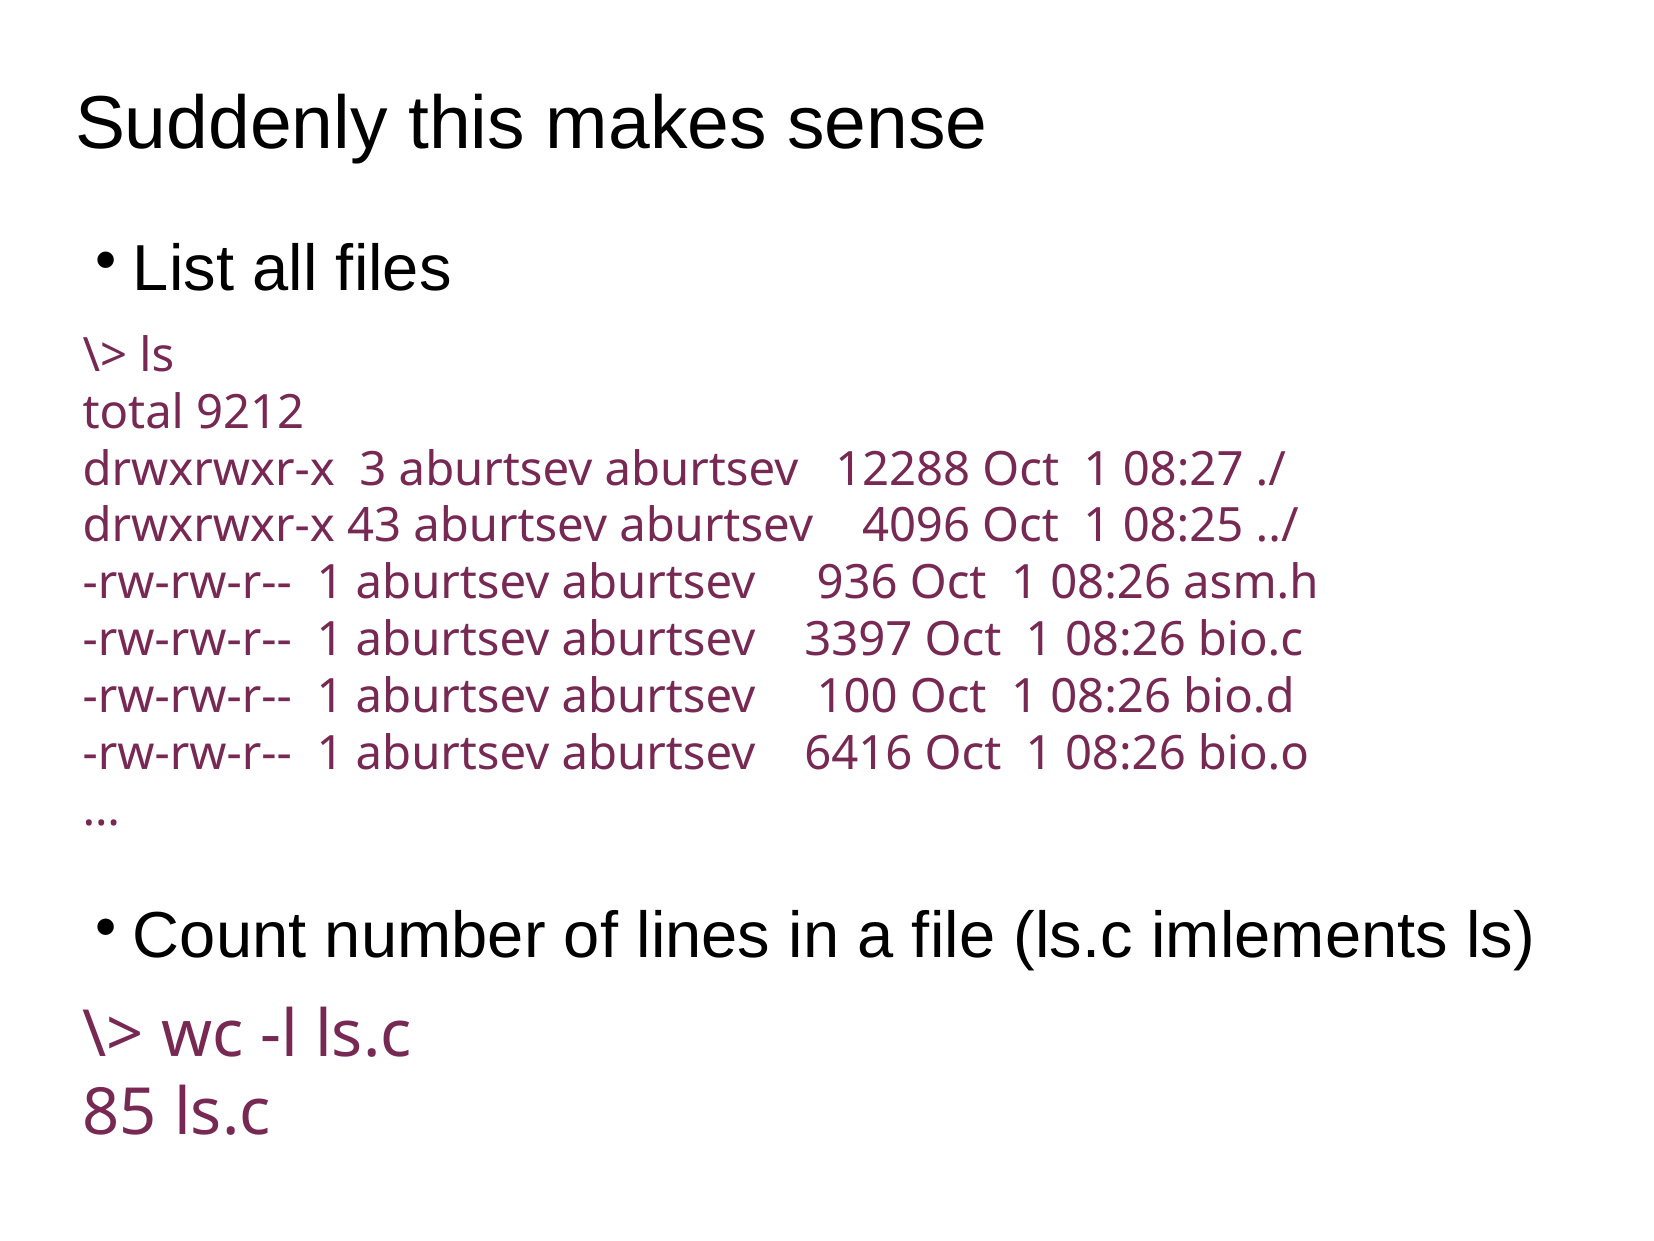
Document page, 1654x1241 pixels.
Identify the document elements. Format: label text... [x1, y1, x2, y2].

list List all files \> ls total 9212 drwxrwxr-x 3 aburtsev aburtsev 12288 Oct 1 08:27 ./ drwxrwxr-x 43 aburtsev aburtsev 4096 Oct 1 08:25 ../ -rw-rw-r-- 1 aburtsev aburtsev 936 Oct 1 08:26 asm.h -rw-rw-r-- 1 aburtsev aburtsev 3397 Oct 1 08:26 bio.c -rw-rw-r-- 1 aburtsev aburtsev 100 Oct 1 08:26 bio.d -rw-rw-r-- 1 aburtsev aburtsev 6416 Oct 1 08:26 bio.o … Count number of lines in a file (ls.c imlements ls) \> wc -l ls.c 85 ls.c [82, 225, 1571, 1163]
title Suddenly this makes sense [75, 49, 1613, 188]
